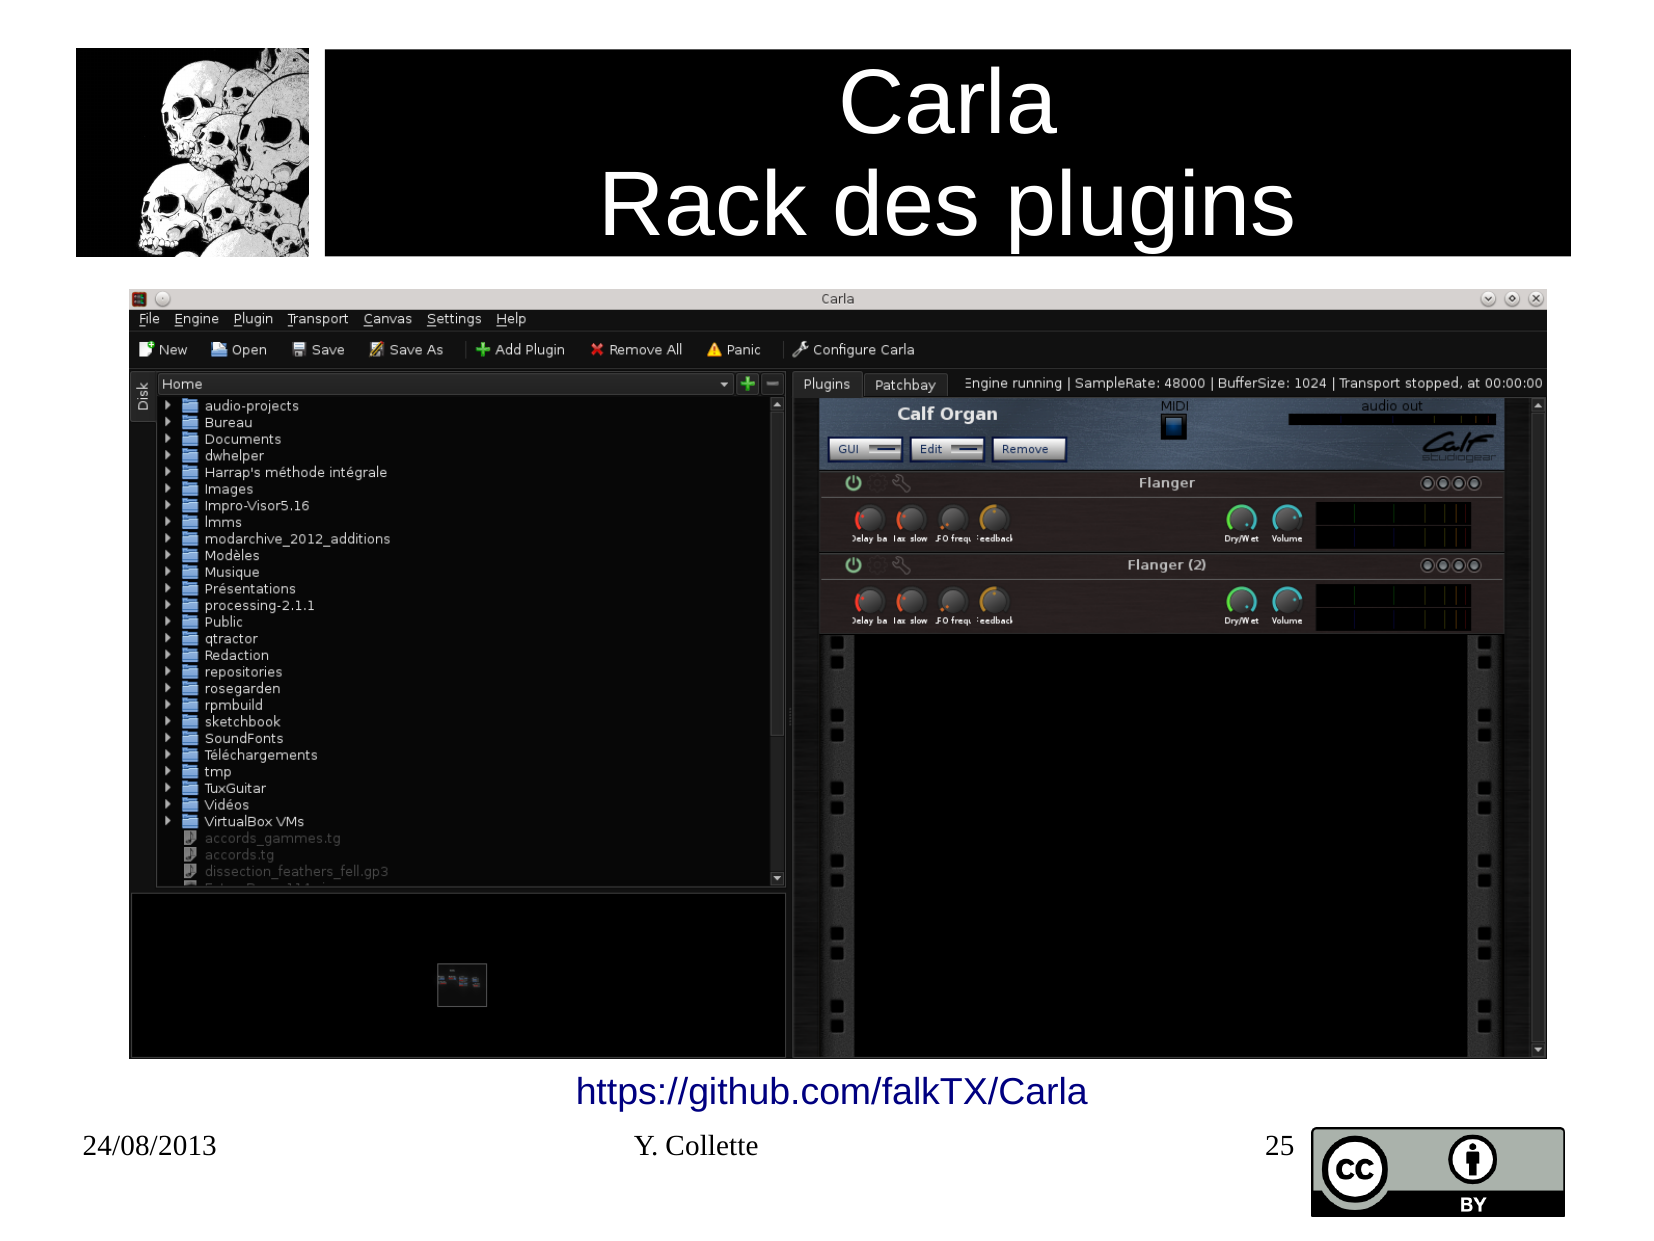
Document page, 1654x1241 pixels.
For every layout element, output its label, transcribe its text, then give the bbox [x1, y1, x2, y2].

picture [76, 48, 309, 257]
picture [1311, 1127, 1565, 1217]
text_box https://github.com/falkTX/Carla [561, 1062, 1105, 1120]
picture [129, 289, 1547, 1059]
title Carla Rack des plugins [324, 49, 1571, 257]
